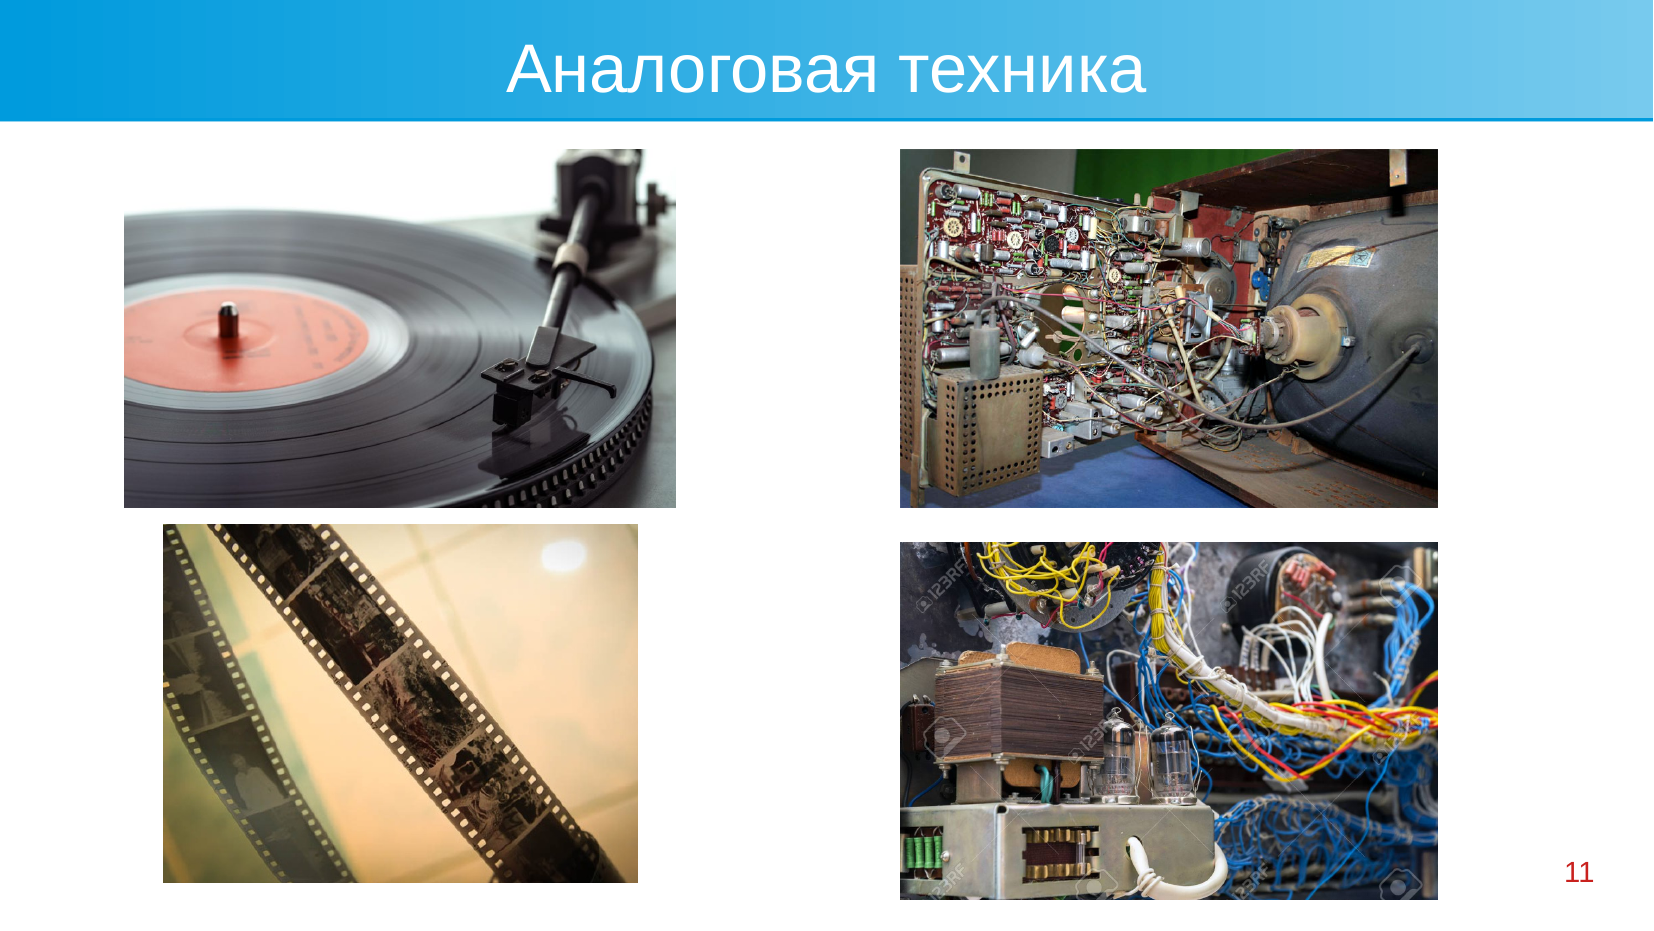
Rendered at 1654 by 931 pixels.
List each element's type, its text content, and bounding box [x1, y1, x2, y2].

picture [900, 149, 1438, 508]
picture [124, 149, 676, 508]
picture [163, 524, 638, 883]
title Аналоговая техника [59, 29, 1595, 108]
picture [900, 542, 1438, 901]
